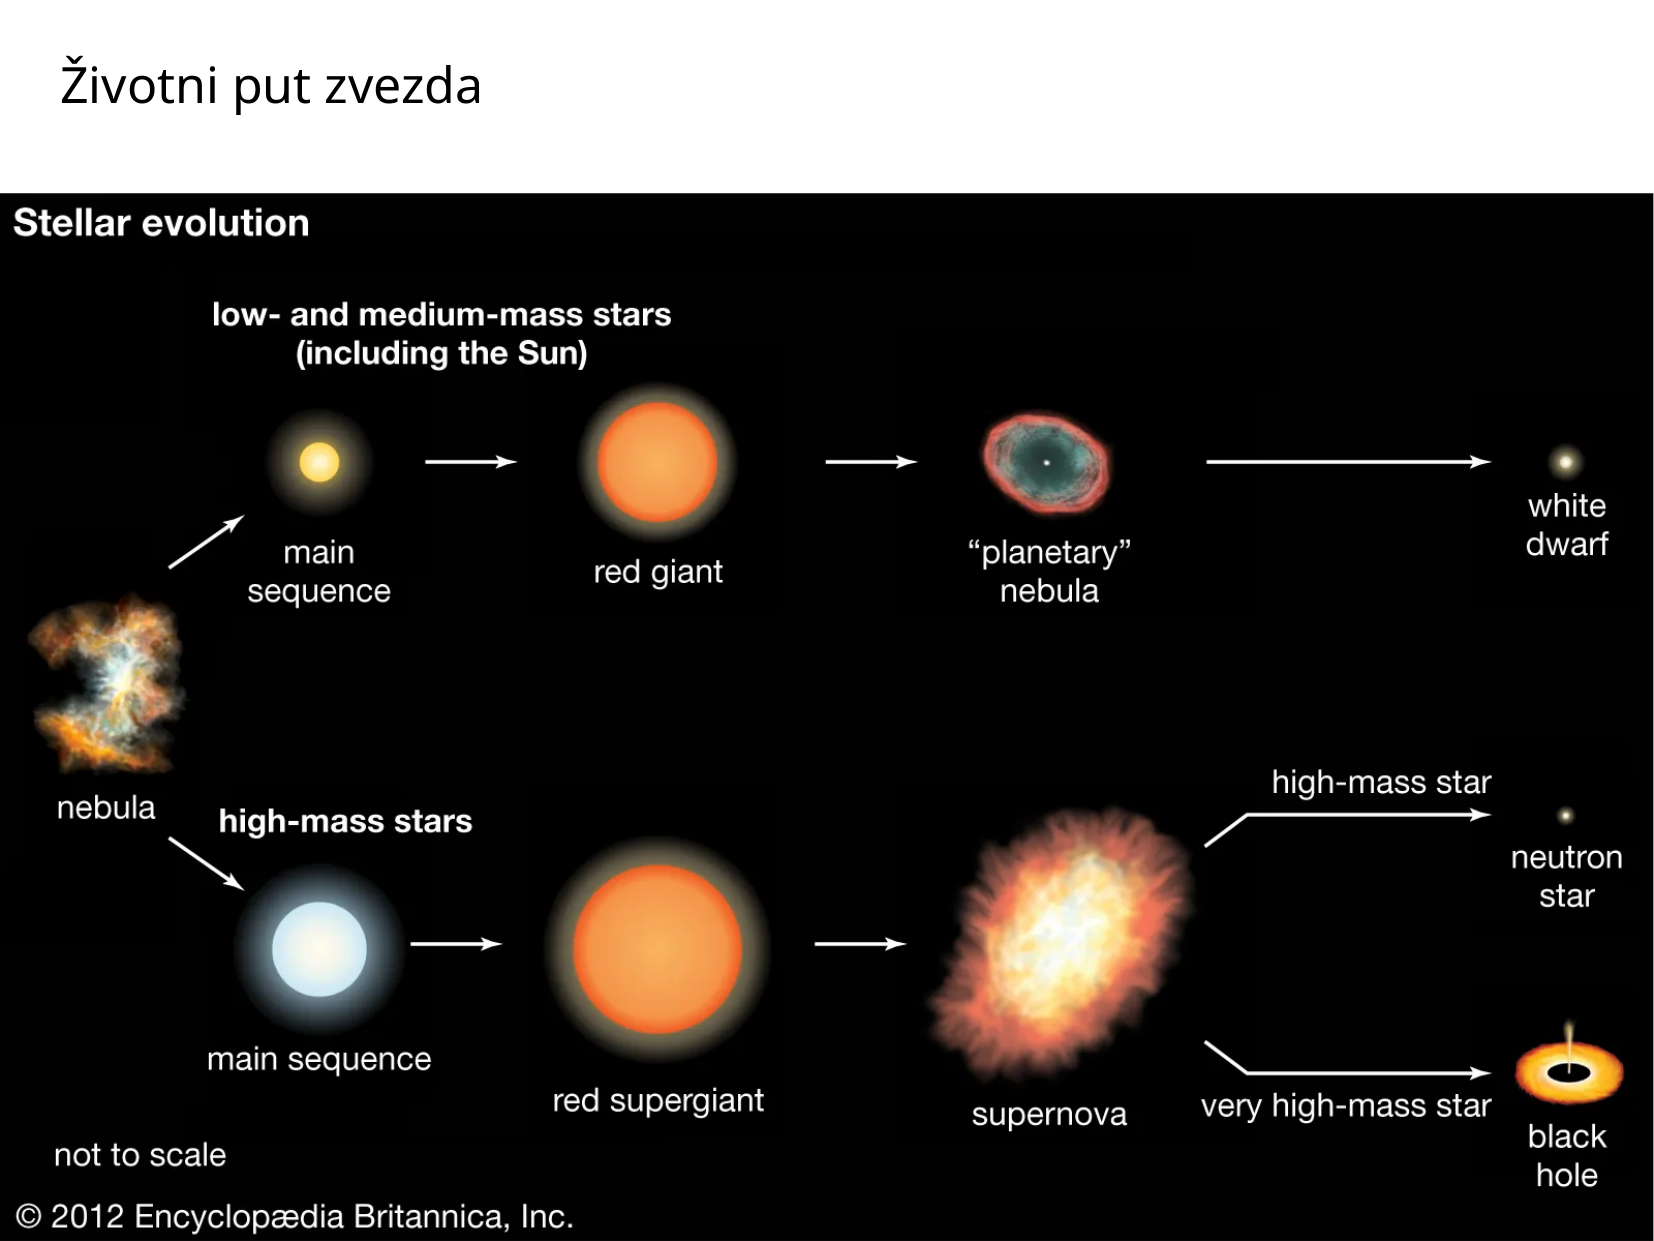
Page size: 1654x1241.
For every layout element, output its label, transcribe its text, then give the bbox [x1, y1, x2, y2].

picture [0, 193, 1654, 1241]
title Životni put zvezda [59, 17, 1648, 150]
